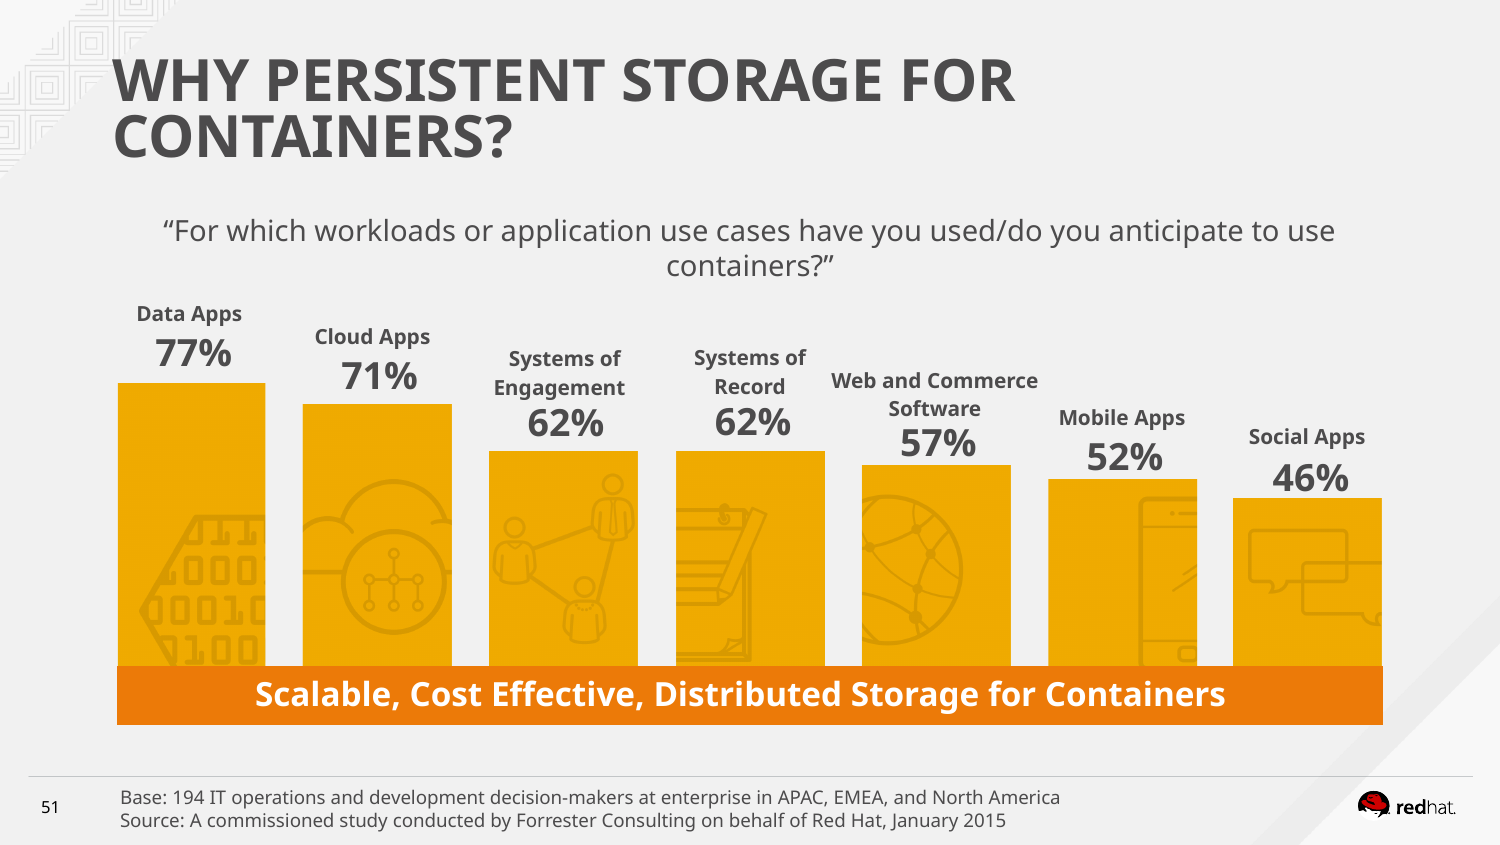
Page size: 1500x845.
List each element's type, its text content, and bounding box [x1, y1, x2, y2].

text_box 52% [1045, 425, 1205, 493]
text_box Web and Commerce Software [814, 356, 1056, 415]
slide_number <number> [0, 787, 75, 833]
text_box 62% [486, 391, 646, 447]
text_box Systems of Record [670, 333, 830, 392]
text_box Cloud Apps [292, 316, 453, 351]
text_box Systems of Engagement [479, 334, 640, 393]
text_box 46% [1231, 446, 1391, 513]
text_box 77% [114, 321, 274, 389]
text_box Base: 194 IT operations and development decision-makers at enterprise in APAC, EMEA, and North America Source: A commissioned study conducted by Forrester Consulting on behalf of Red Hat, January 2015 [112, 778, 1122, 832]
text_box “For which workloads or application use cases have you used/do you anticipate to use containers?” [87, 205, 1413, 259]
text_box Mobile Apps [1042, 396, 1202, 432]
text_box Scalable, Cost Effective, Distributed Storage for Containers [108, 665, 1374, 725]
text_box 71% [299, 344, 460, 411]
title WHY PERSISTENT STORAGE FOR CONTAINERS? [112, 0, 1388, 169]
text_box Data Apps [109, 292, 269, 328]
picture [0, 0, 1500, 845]
text_box 62% [673, 390, 833, 457]
text_box 57% [858, 411, 1019, 479]
text_box Social Apps [1227, 416, 1387, 451]
